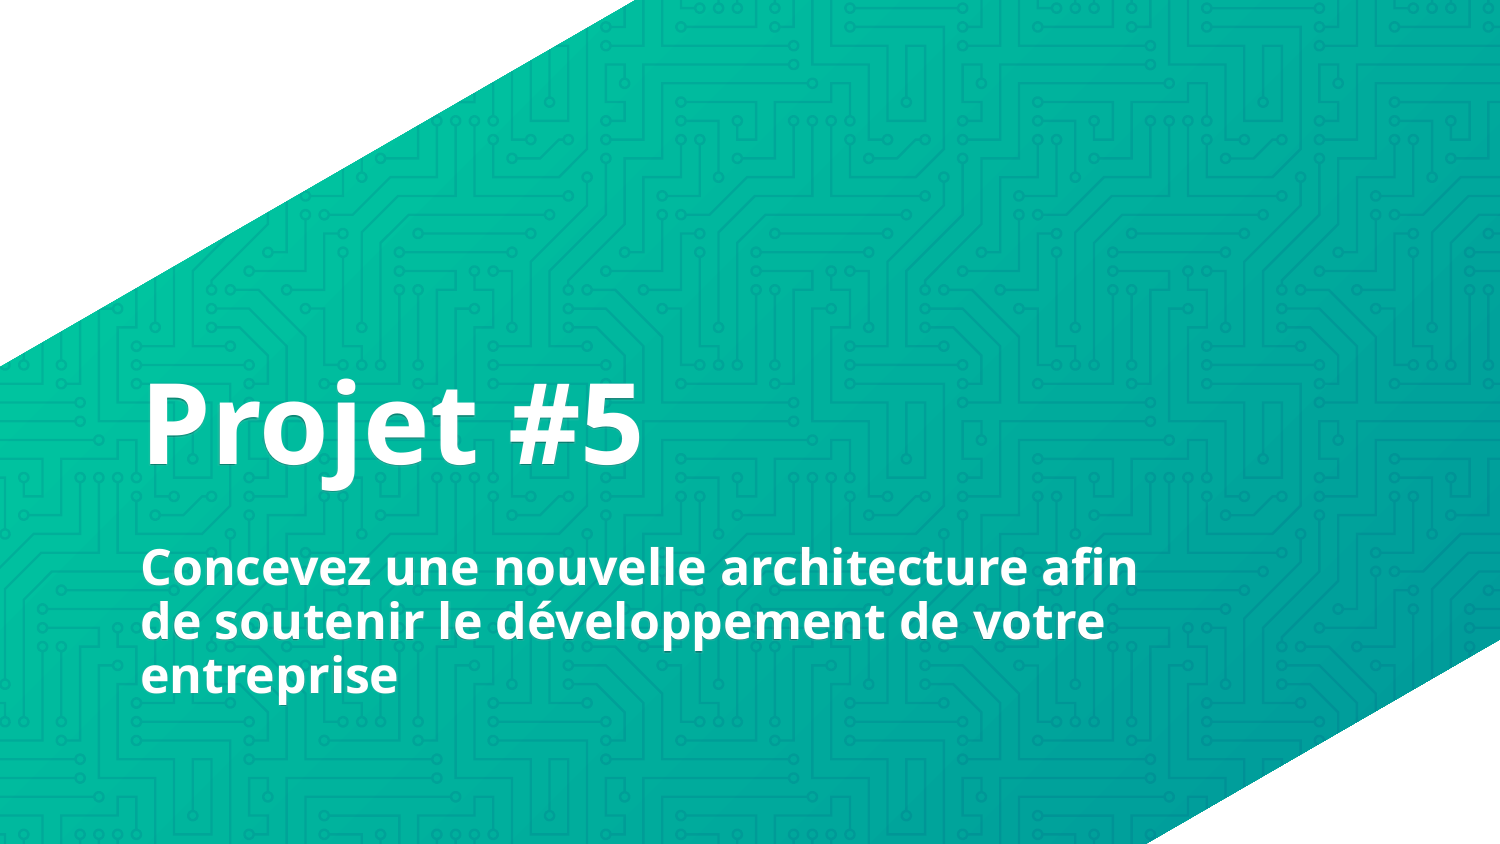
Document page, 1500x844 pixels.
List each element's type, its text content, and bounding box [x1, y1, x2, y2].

title Projet #5 Concevez une nouvelle architecture afin de soutenir le développement de votre entreprise [140, 307, 1202, 705]
